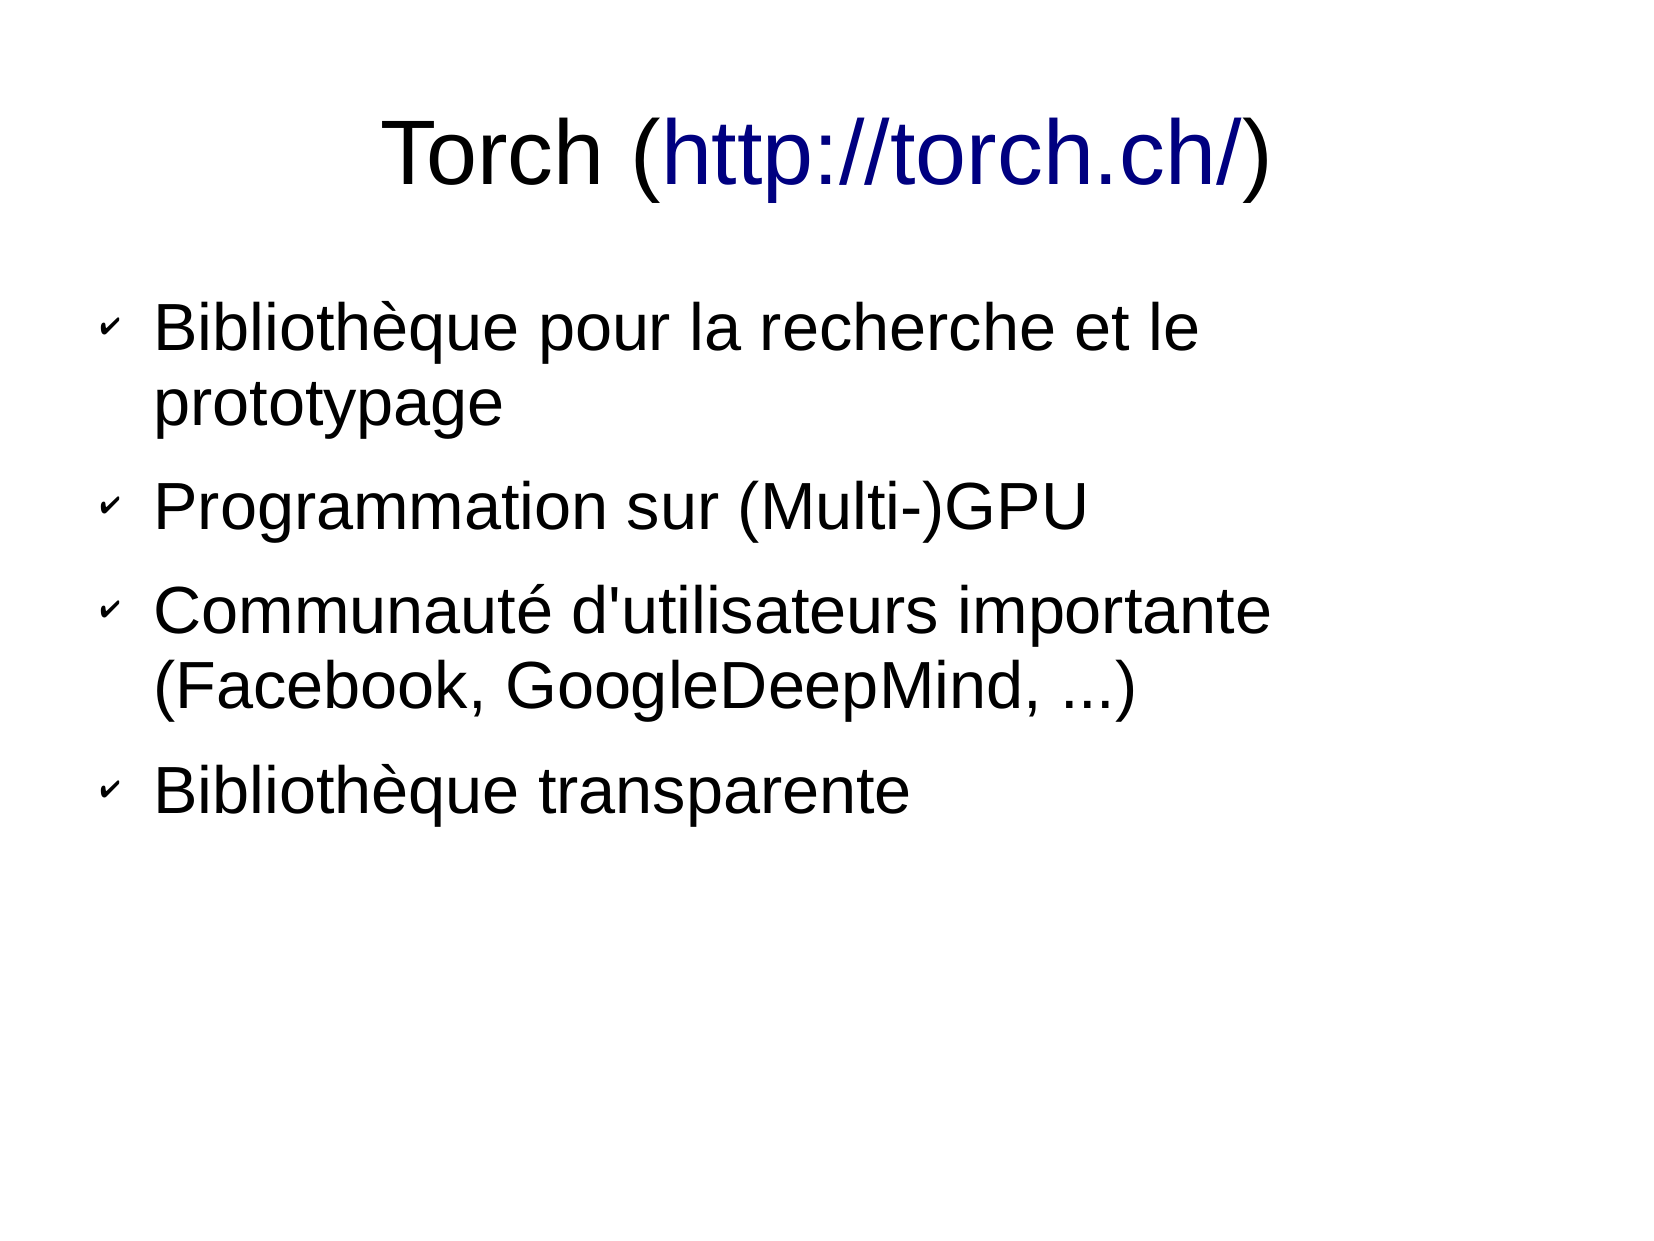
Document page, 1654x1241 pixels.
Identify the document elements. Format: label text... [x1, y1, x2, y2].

list Bibliothèque pour la recherche et le prototypage Programmation sur (Multi-)GPU Communauté d'utilisateurs importante (Facebook, GoogleDeepMind, ...) Bibliothèque transparente [82, 290, 1571, 1010]
title Torch (http://torch.ch/) [82, 49, 1571, 257]
